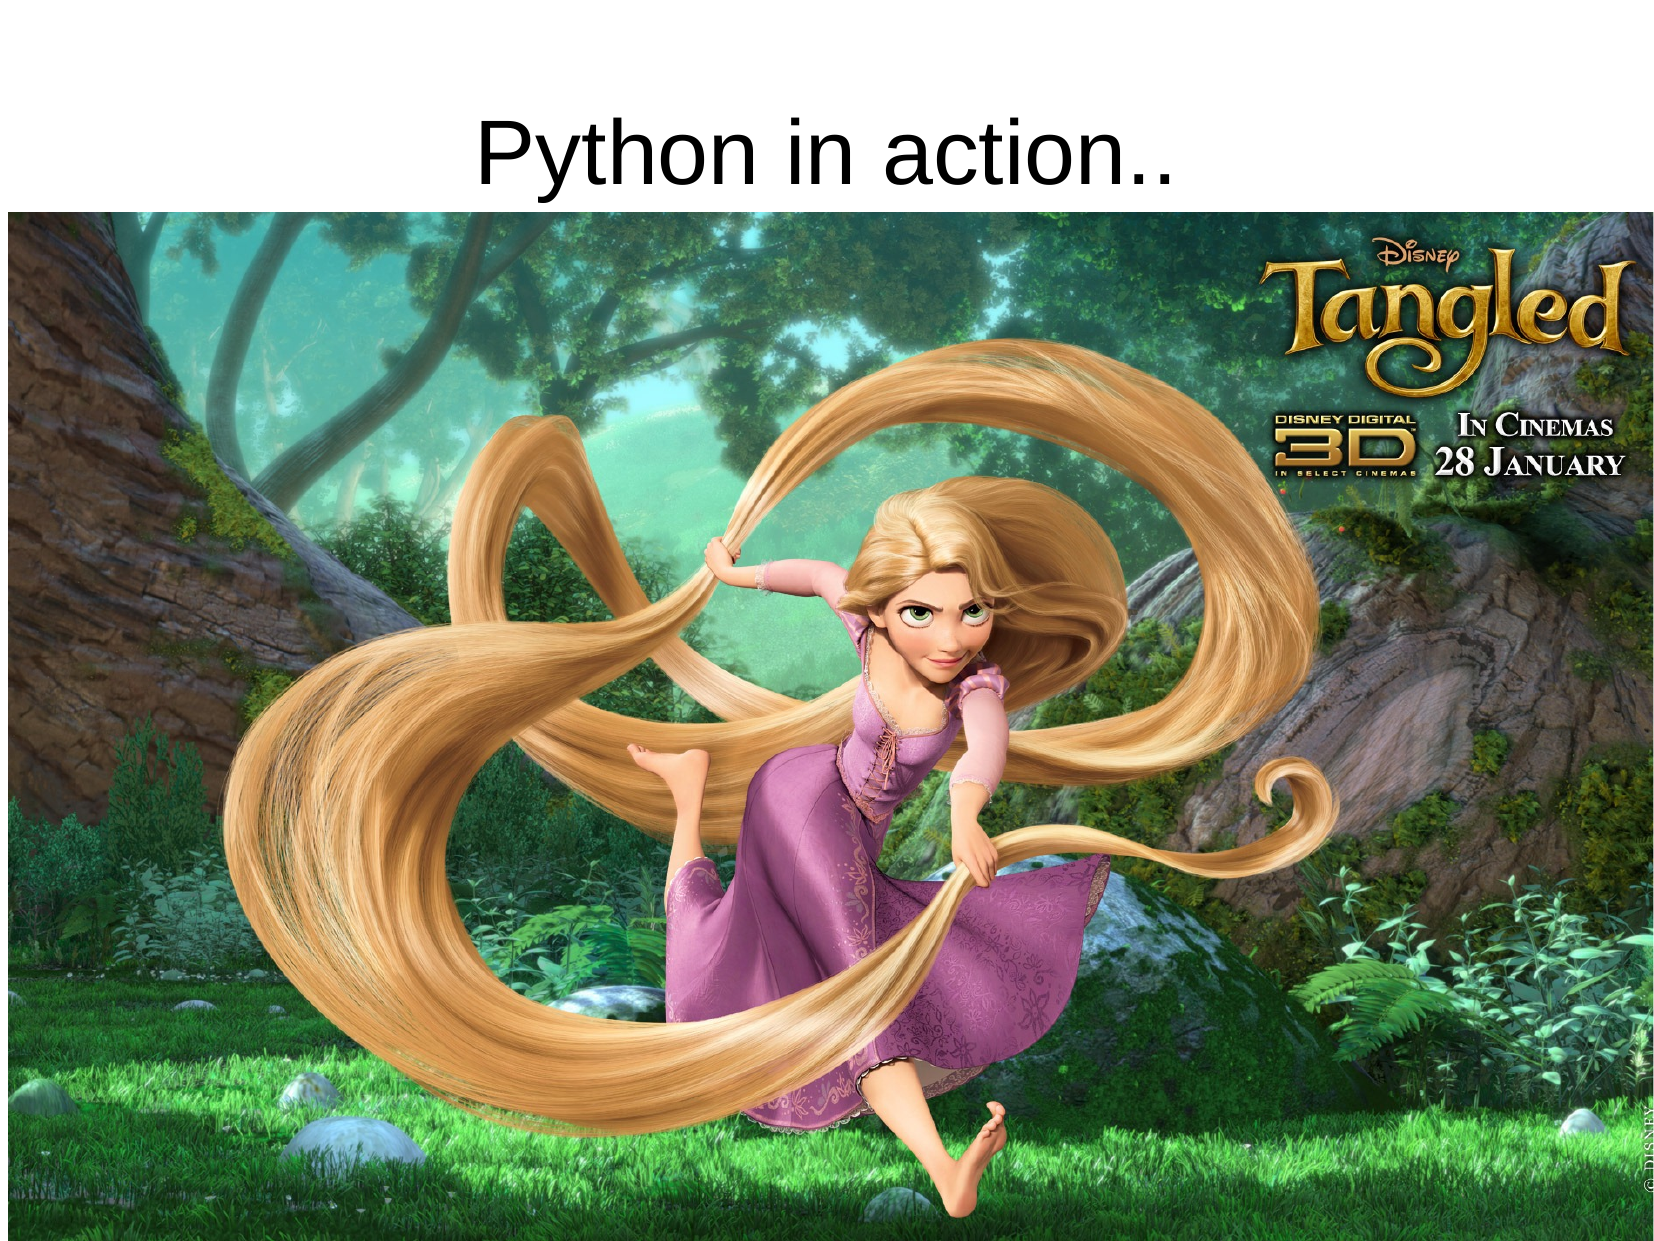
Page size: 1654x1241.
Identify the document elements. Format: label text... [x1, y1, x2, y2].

picture [8, 212, 1654, 1241]
title Python in action.. [82, 49, 1571, 212]
